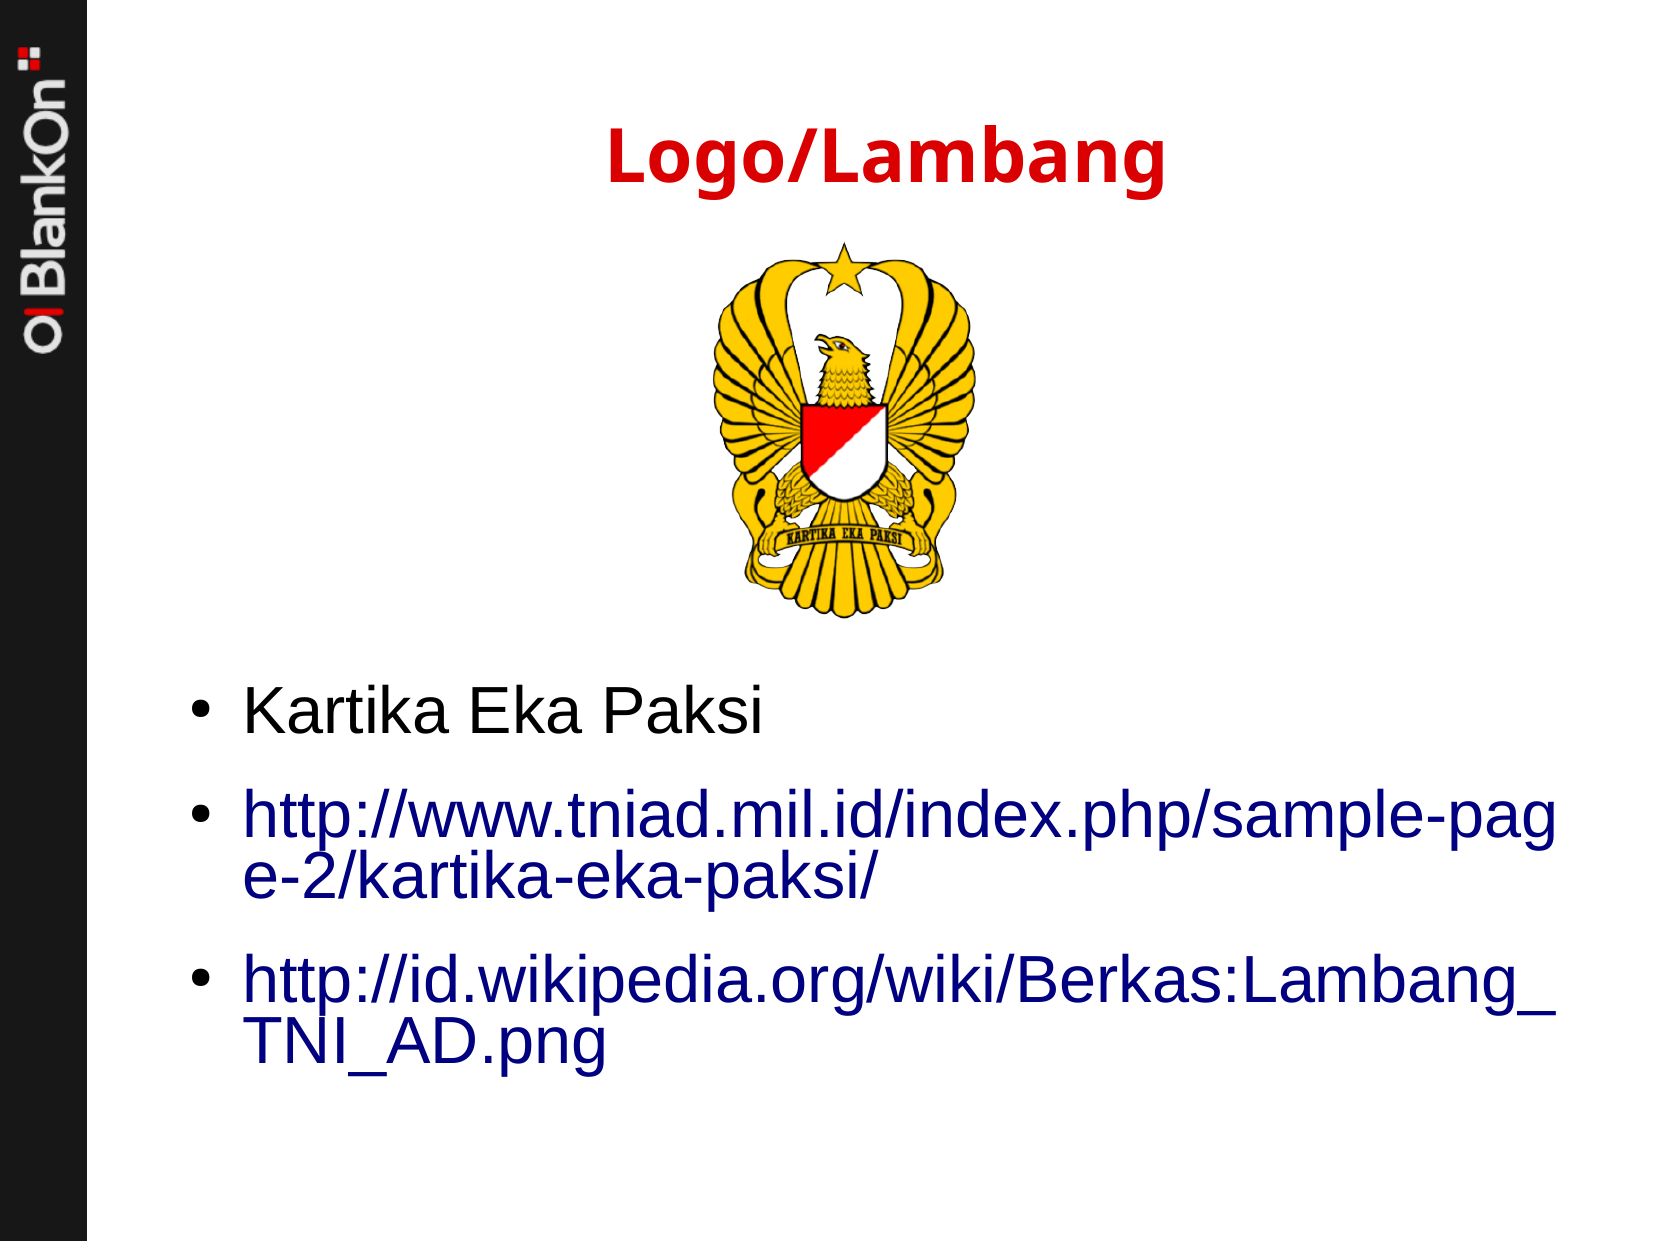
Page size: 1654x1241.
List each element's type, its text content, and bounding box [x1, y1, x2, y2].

title Logo/Lambang [124, 49, 1613, 257]
picture [0, 0, 87, 1241]
list Kartika Eka Paksi http://www.tniad.mil.id/index.php/sample-page-2/kartika-eka-paksi/ http://id.wikipedia.org/wiki/Berkas:Lambang_TNI_AD.png [171, 673, 1589, 1182]
picture [696, 236, 993, 624]
